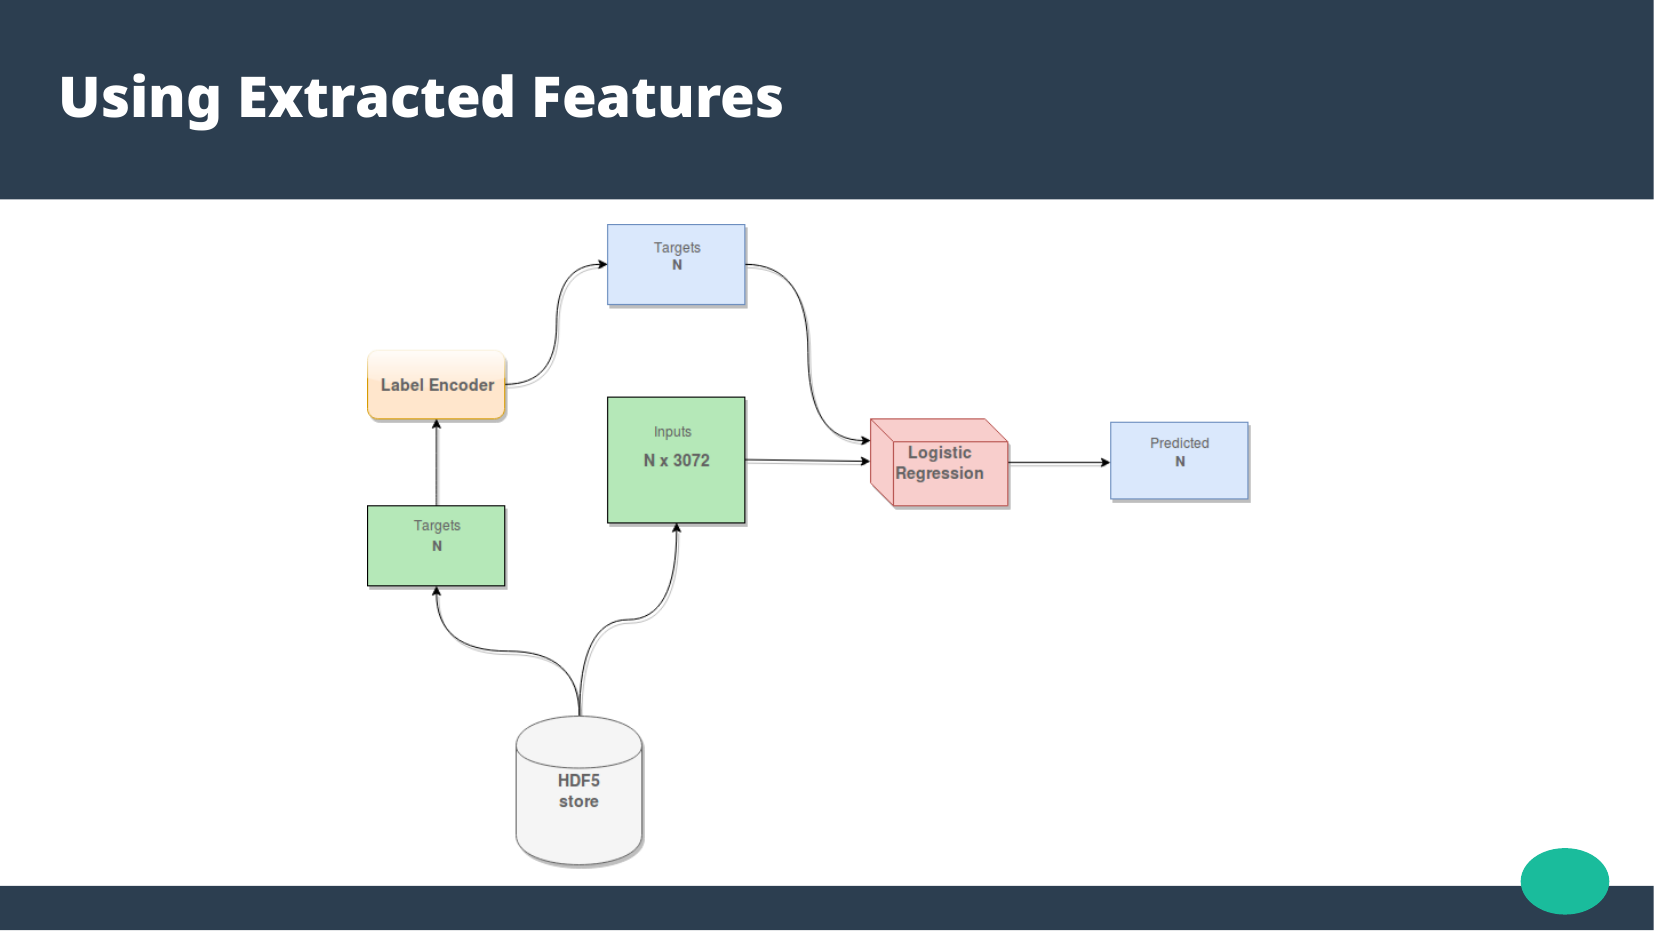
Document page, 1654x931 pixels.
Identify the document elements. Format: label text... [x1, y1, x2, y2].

picture [367, 224, 1252, 870]
title Using Extracted Features [59, 37, 1595, 155]
